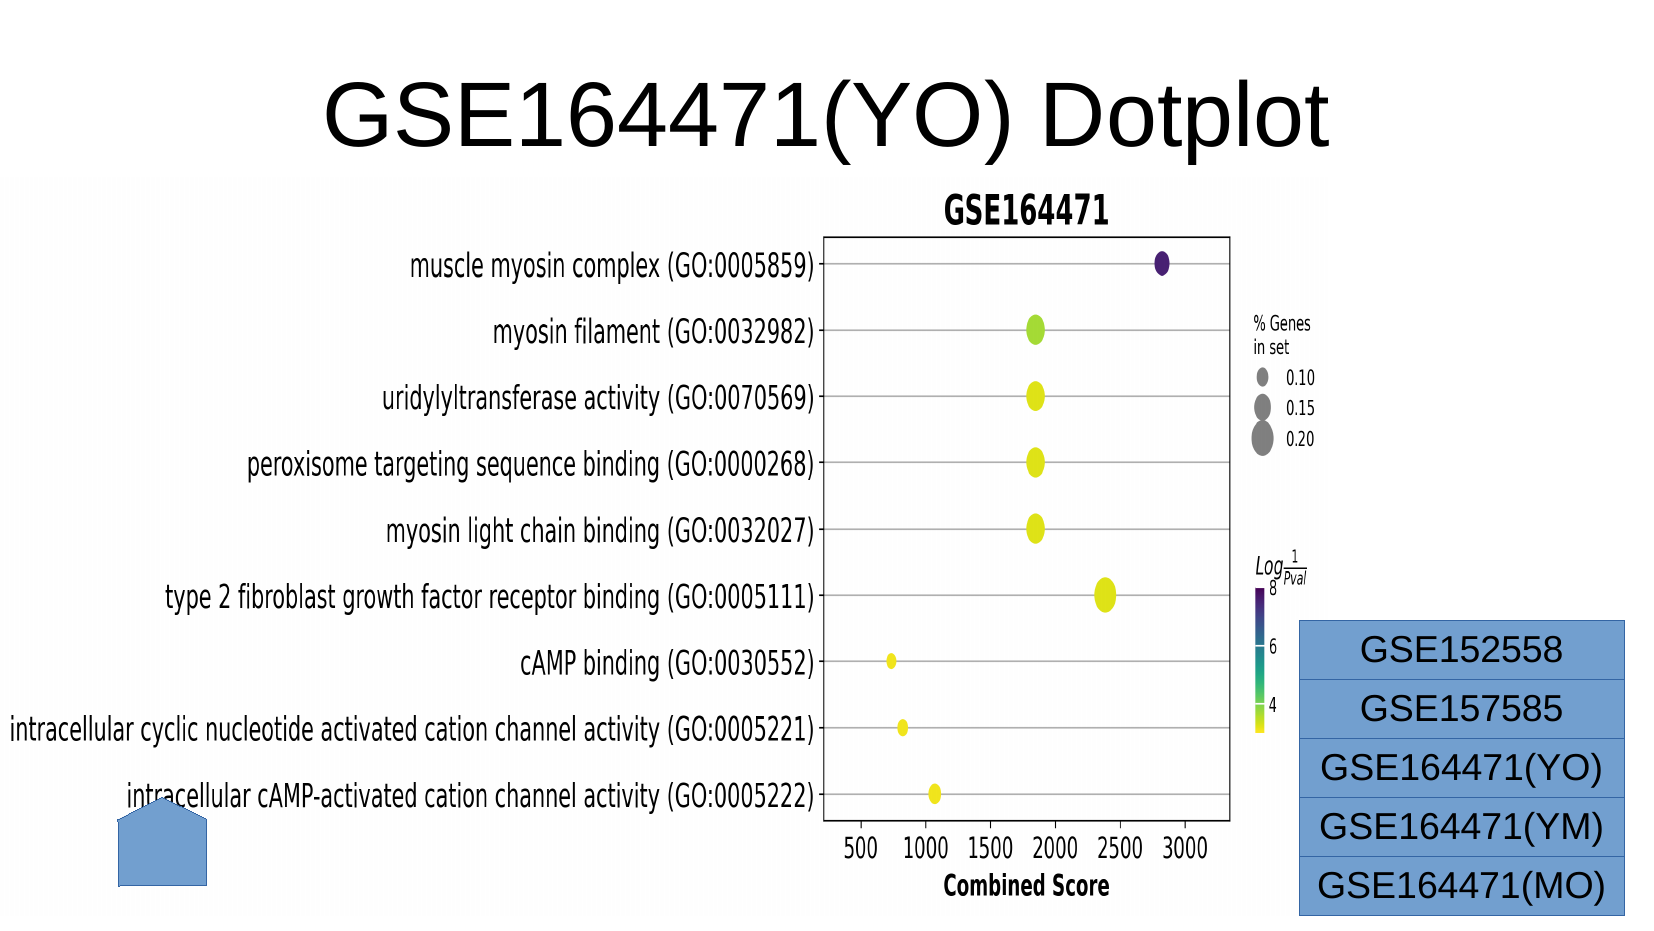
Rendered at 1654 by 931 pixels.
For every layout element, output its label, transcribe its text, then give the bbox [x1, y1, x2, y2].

text_box GSE157585 [1299, 680, 1625, 738]
text_box GSE164471(MO) [1299, 856, 1625, 916]
picture [0, 177, 1329, 916]
text_box GSE164471(YM) [1299, 797, 1625, 856]
text_box [117, 797, 207, 887]
text_box GSE152558 [1299, 620, 1625, 680]
title GSE164471(YO) Dotplot [82, 37, 1571, 193]
text_box GSE164471(YO) [1299, 738, 1625, 797]
